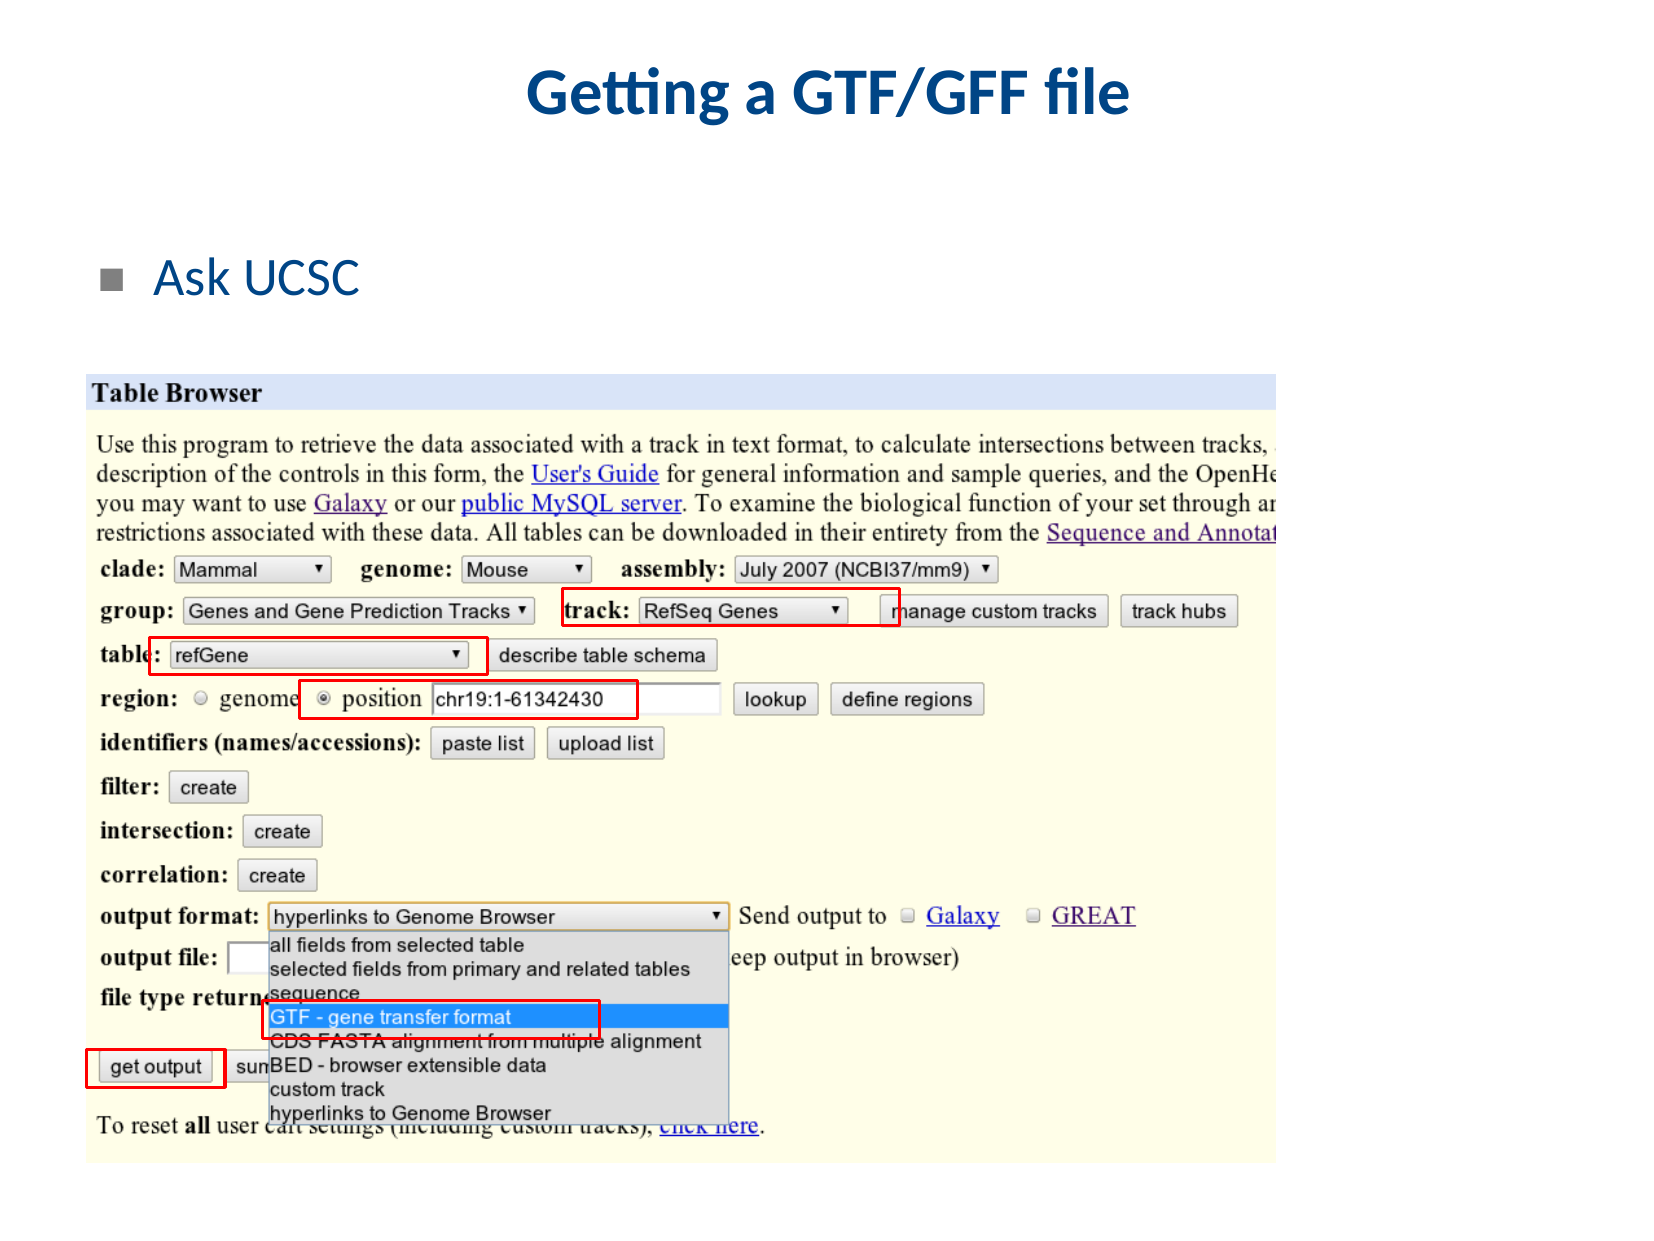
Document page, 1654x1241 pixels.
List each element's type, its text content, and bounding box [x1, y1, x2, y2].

picture [88, 1051, 223, 1086]
picture [86, 374, 1276, 1163]
title Getting a GTF/GFF file [85, 18, 1574, 177]
list Ask UCSC [82, 255, 1571, 1074]
